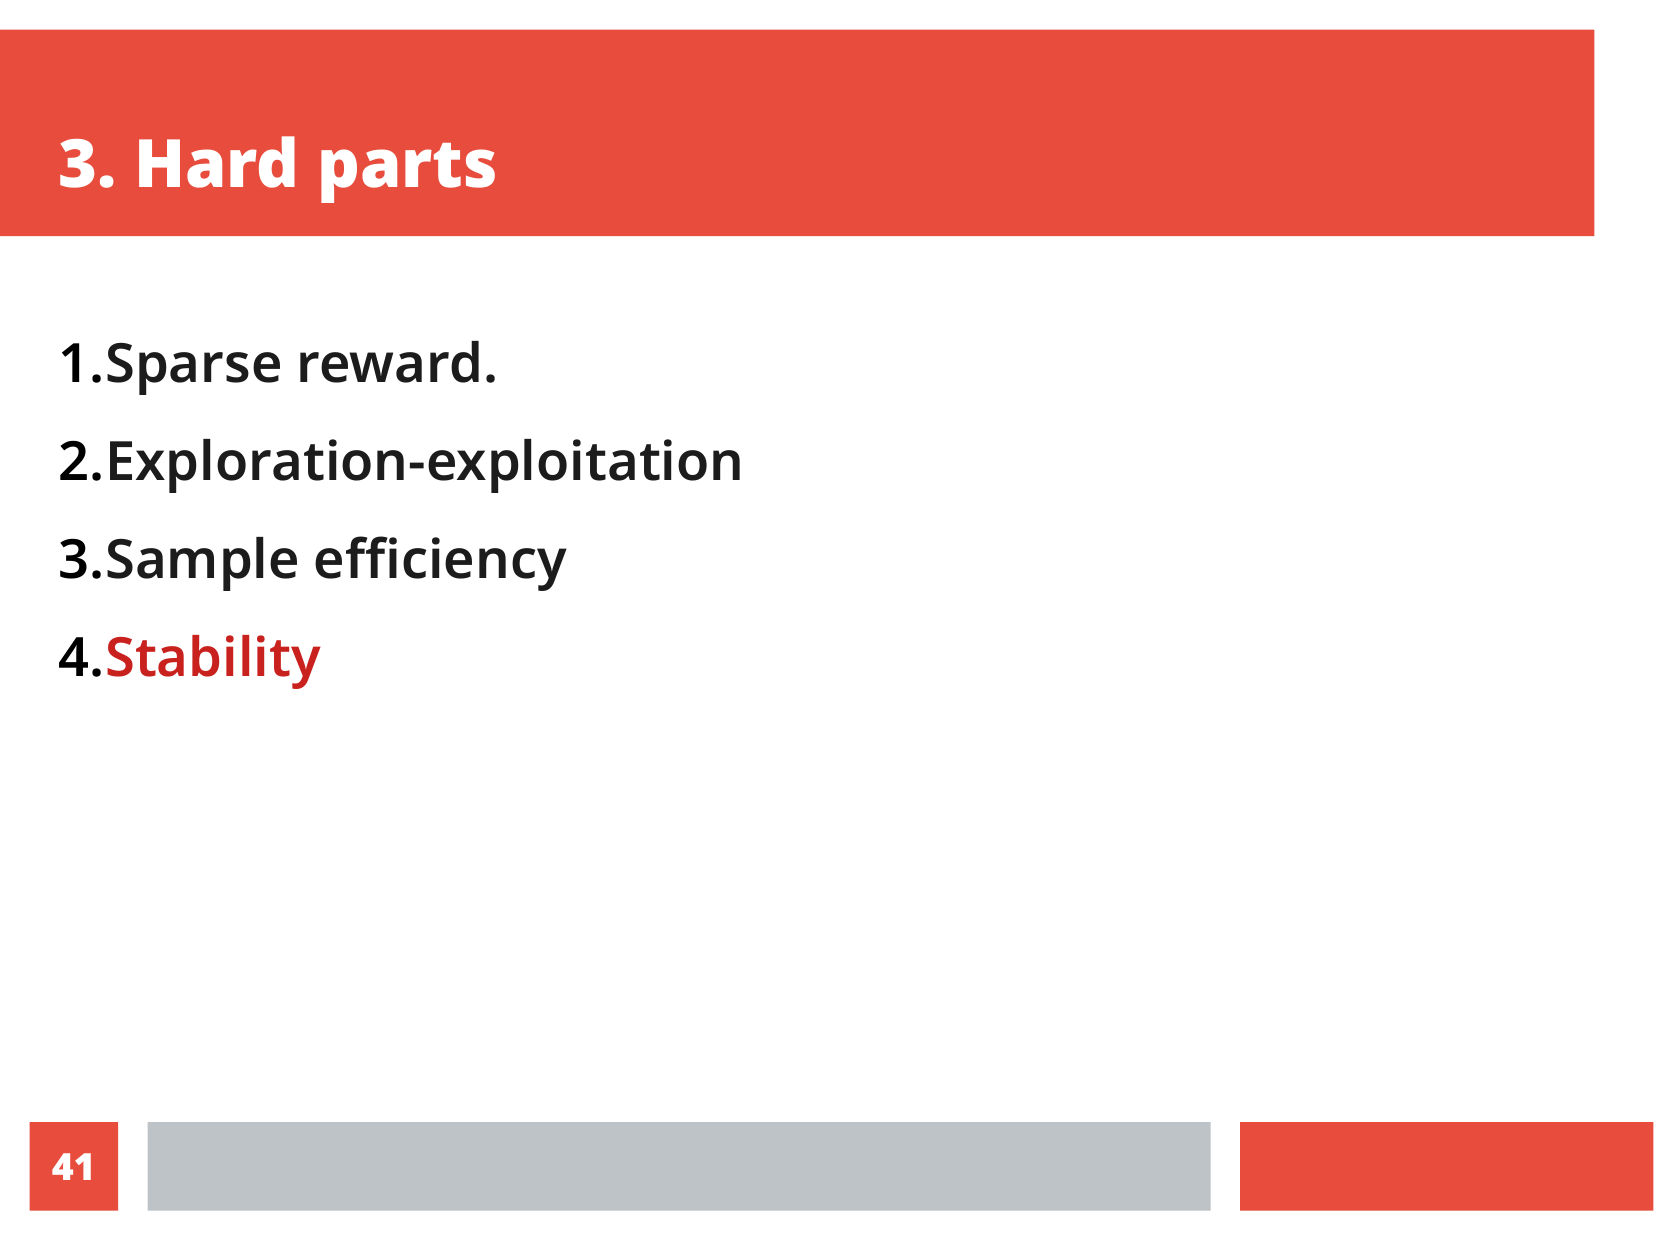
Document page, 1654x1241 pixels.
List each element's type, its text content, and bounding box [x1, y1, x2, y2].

list Sparse reward. Exploration-exploitation Sample efficiency Stability [59, 324, 1565, 1093]
title 3. Hard parts [59, 59, 1595, 207]
